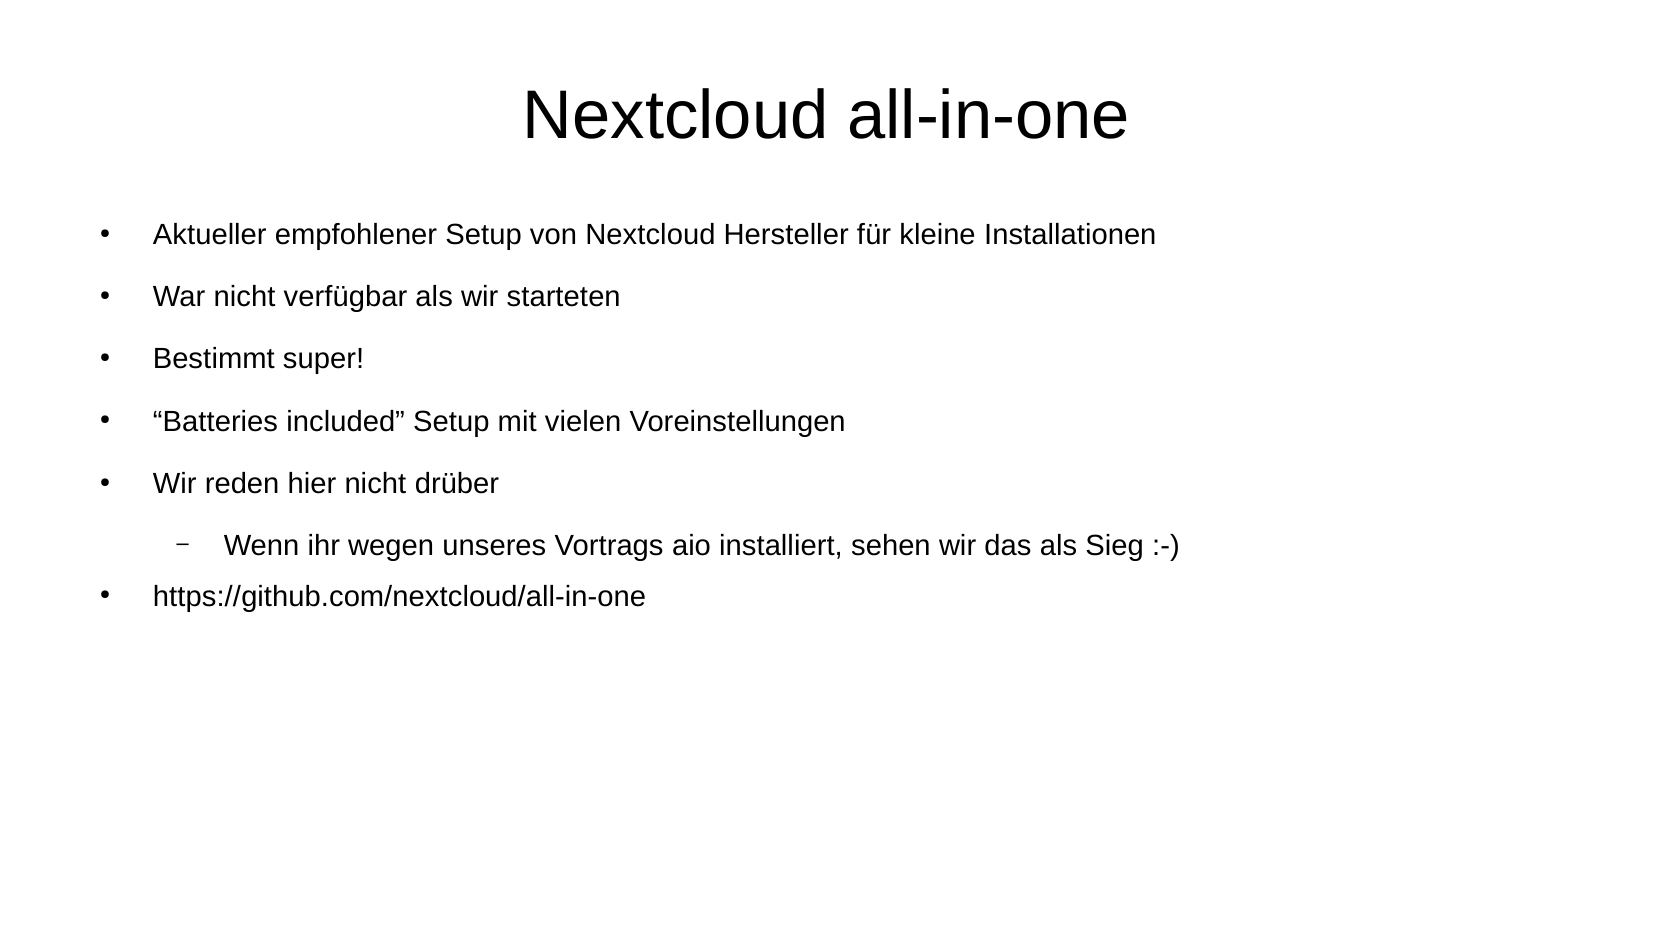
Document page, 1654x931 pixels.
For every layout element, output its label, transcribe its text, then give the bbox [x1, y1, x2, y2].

title Nextcloud all-in-one [82, 37, 1571, 193]
list Aktueller empfohlener Setup von Nextcloud Hersteller für kleine Installationen War nicht verfügbar als wir starteten Bestimmt super! “Batteries included” Setup mit vielen Voreinstellungen Wir reden hier nicht drüber Wenn ihr wegen unseres Vortrags aio installiert, sehen wir das als Sieg :-) https://github.com/nextcloud/all-in-one [82, 217, 1571, 886]
